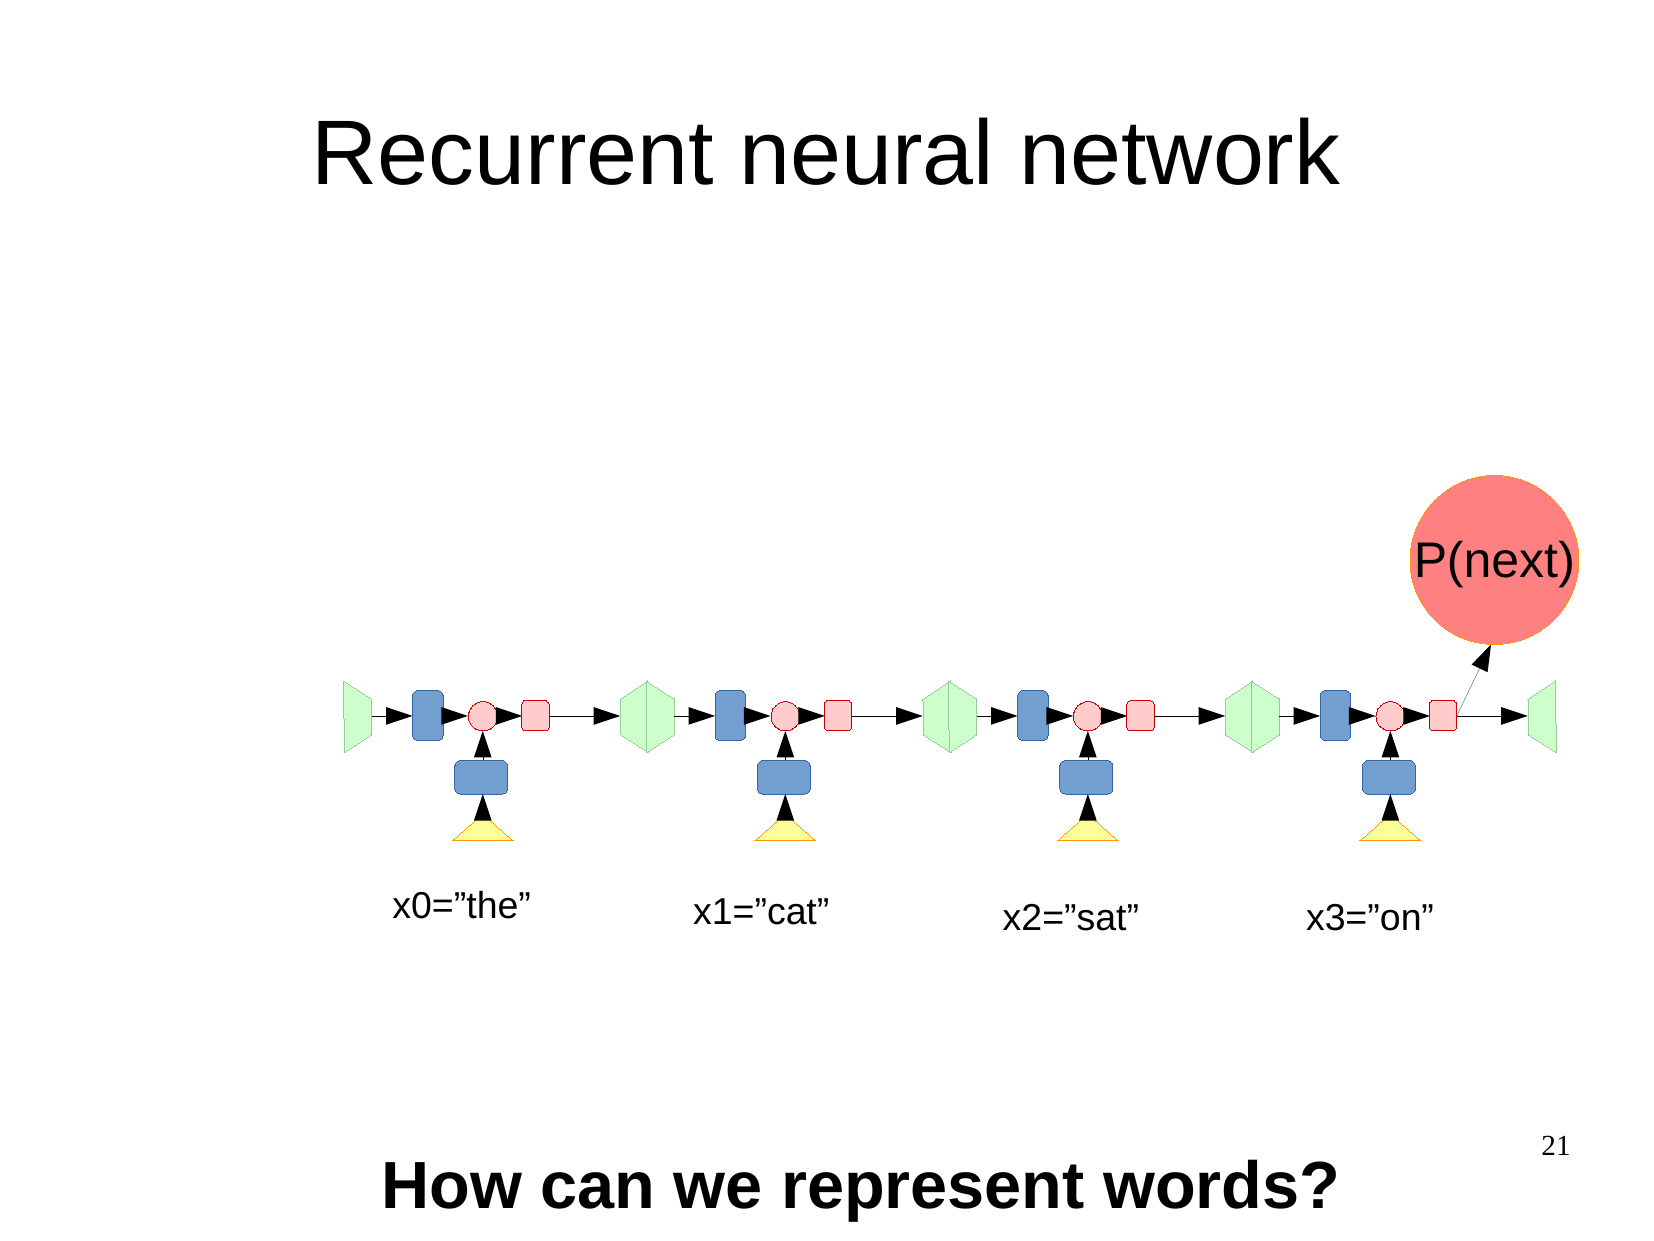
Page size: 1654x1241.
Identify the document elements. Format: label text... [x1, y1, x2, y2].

text_box [521, 700, 550, 731]
text_box x1=”cat” [678, 883, 862, 940]
text_box [620, 680, 675, 753]
text_box [754, 821, 816, 841]
text_box x0=”the” [377, 877, 563, 934]
text_box x3=”on” [1291, 888, 1466, 946]
text_box [1073, 701, 1100, 731]
text_box [454, 760, 508, 795]
text_box [771, 701, 798, 731]
text_box x2=”sat” [987, 888, 1171, 946]
text_box [1359, 821, 1421, 841]
text_box [1059, 760, 1113, 795]
text_box [1225, 680, 1280, 753]
text_box [715, 690, 746, 741]
text_box [1017, 690, 1049, 741]
text_box [1375, 701, 1403, 731]
text_box P(next) [1410, 475, 1579, 645]
text_box [757, 760, 811, 795]
text_box [1057, 821, 1119, 841]
text_box [1527, 680, 1557, 753]
text_box [1362, 760, 1416, 795]
text_box [1320, 690, 1351, 741]
text_box [343, 681, 372, 753]
title Recurrent neural network [82, 49, 1571, 257]
text_box How can we represent words? [366, 1141, 1359, 1231]
text_box [412, 690, 444, 741]
text_box [452, 821, 514, 841]
text_box [922, 680, 977, 753]
text_box [824, 700, 852, 731]
text_box [1126, 700, 1155, 731]
text_box [1429, 700, 1457, 731]
text_box [468, 701, 495, 731]
